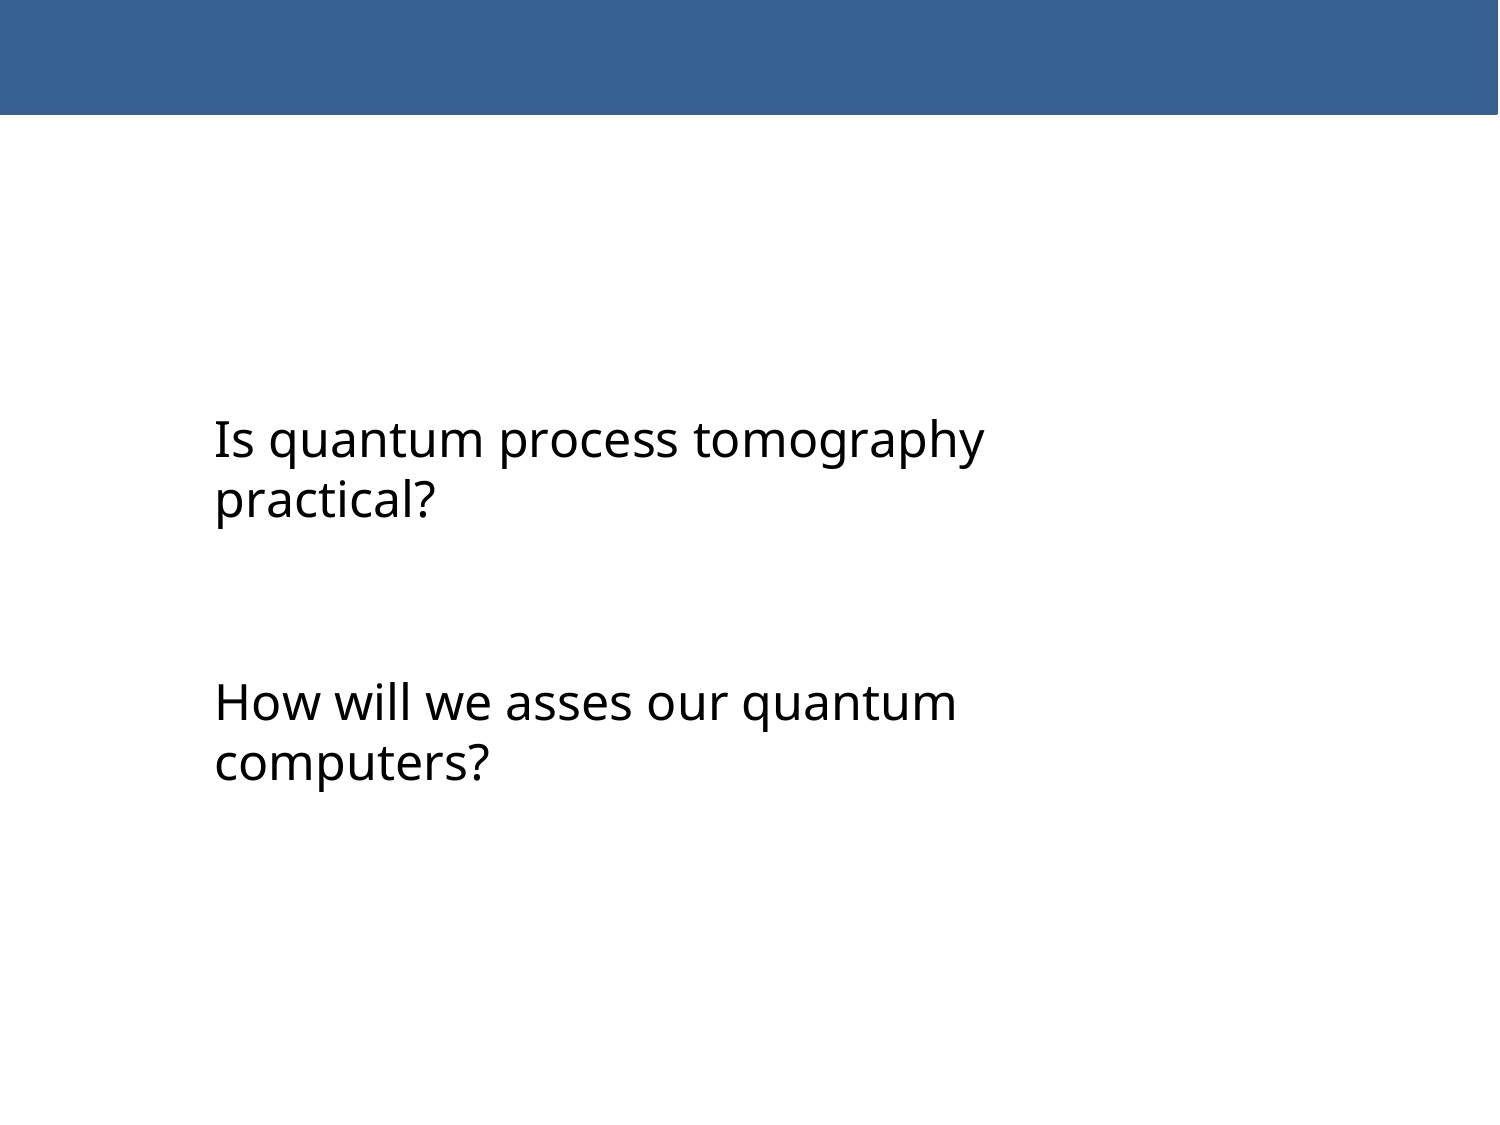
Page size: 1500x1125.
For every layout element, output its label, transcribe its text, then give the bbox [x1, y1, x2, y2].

text_box How will we asses our quantum computers? [200, 662, 1251, 798]
text_box Is quantum process tomography practical? [199, 399, 1203, 536]
